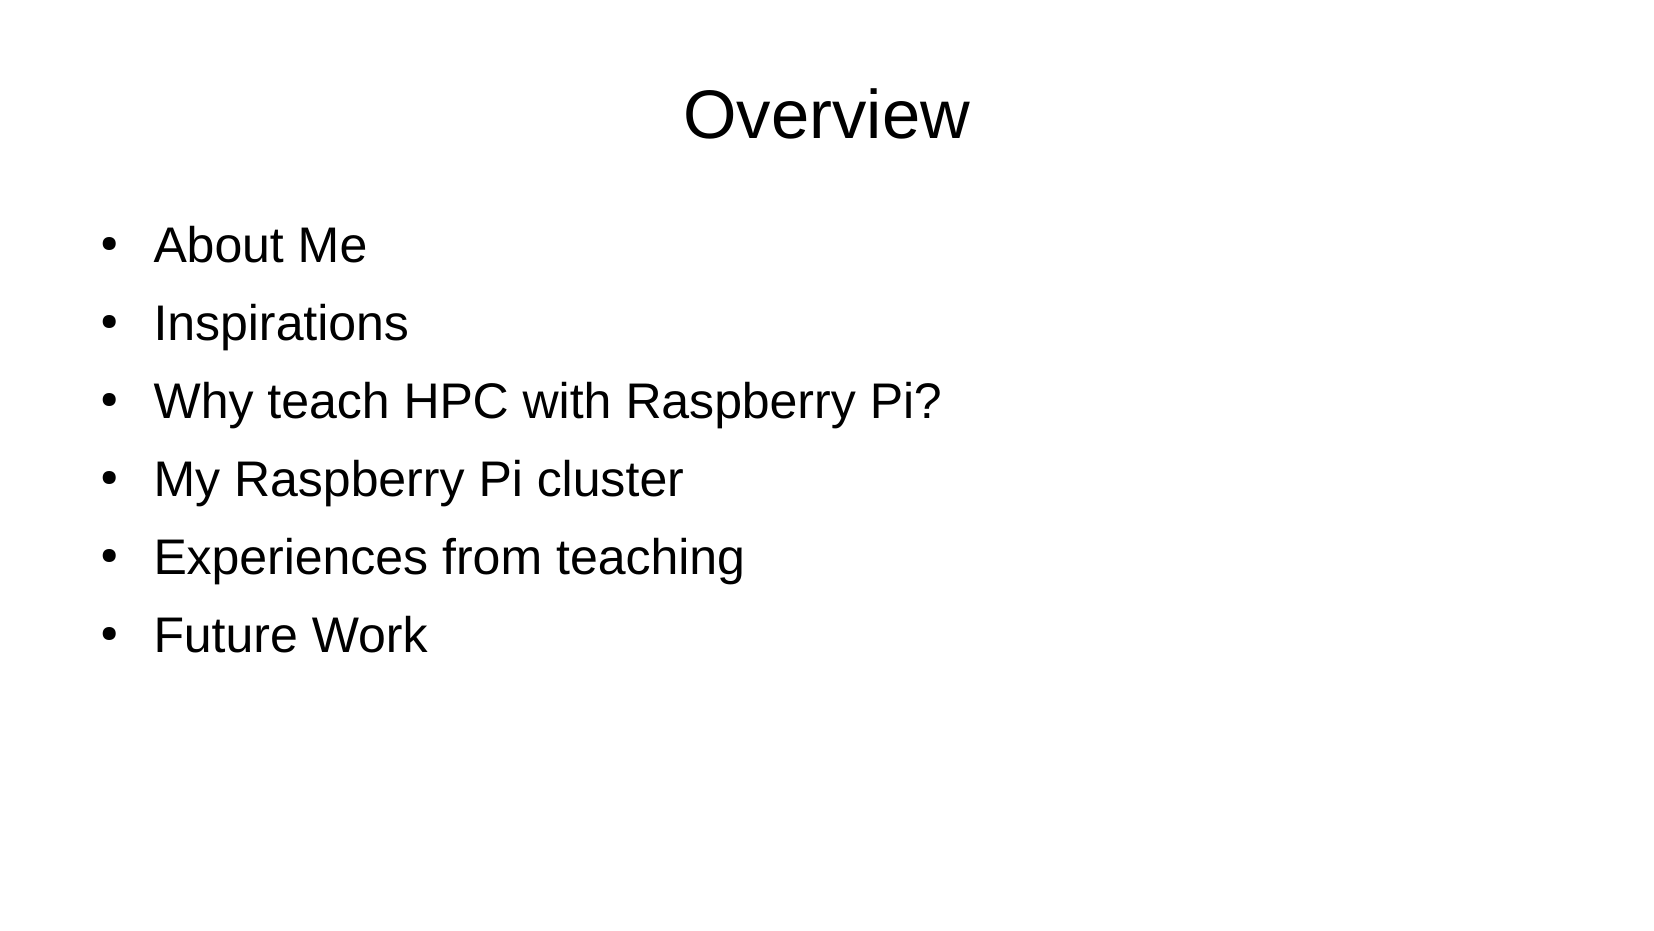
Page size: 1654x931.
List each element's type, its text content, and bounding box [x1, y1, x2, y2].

title Overview [82, 37, 1571, 193]
list About Me Inspirations Why teach HPC with Raspberry Pi? My Raspberry Pi cluster Experiences from teaching Future Work [82, 217, 1571, 758]
